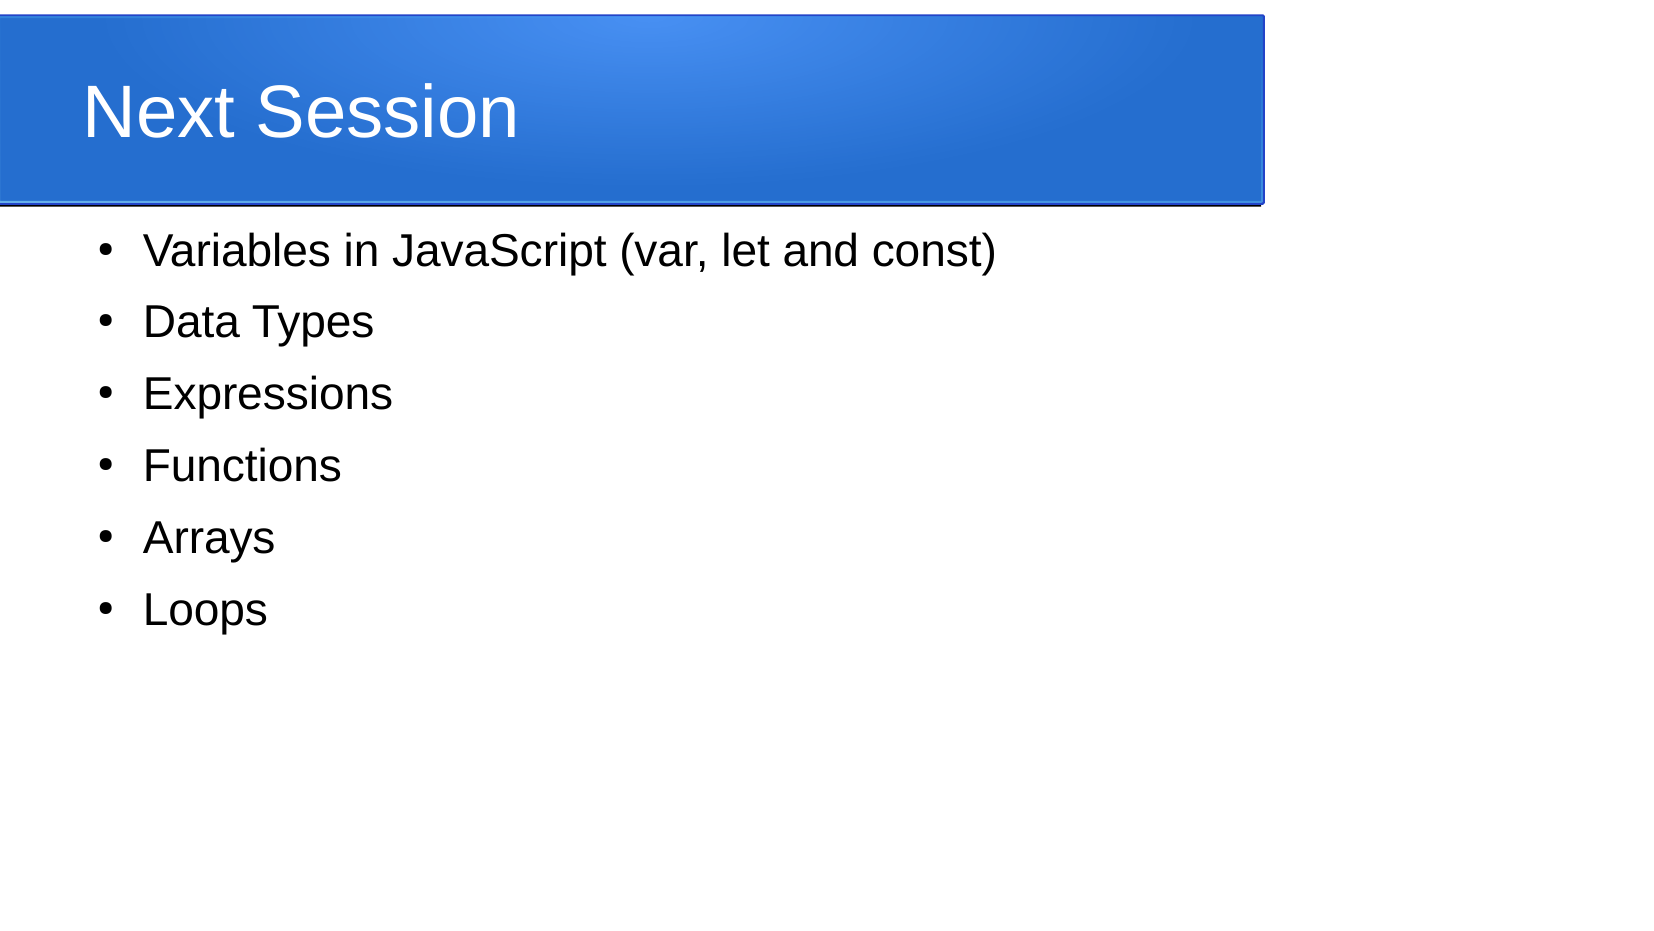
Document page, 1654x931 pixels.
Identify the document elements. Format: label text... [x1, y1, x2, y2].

list Variables in JavaScript (var, let and const) Data Types Expressions Functions Arrays Loops [82, 224, 1571, 638]
title Next Session [82, 35, 1235, 189]
